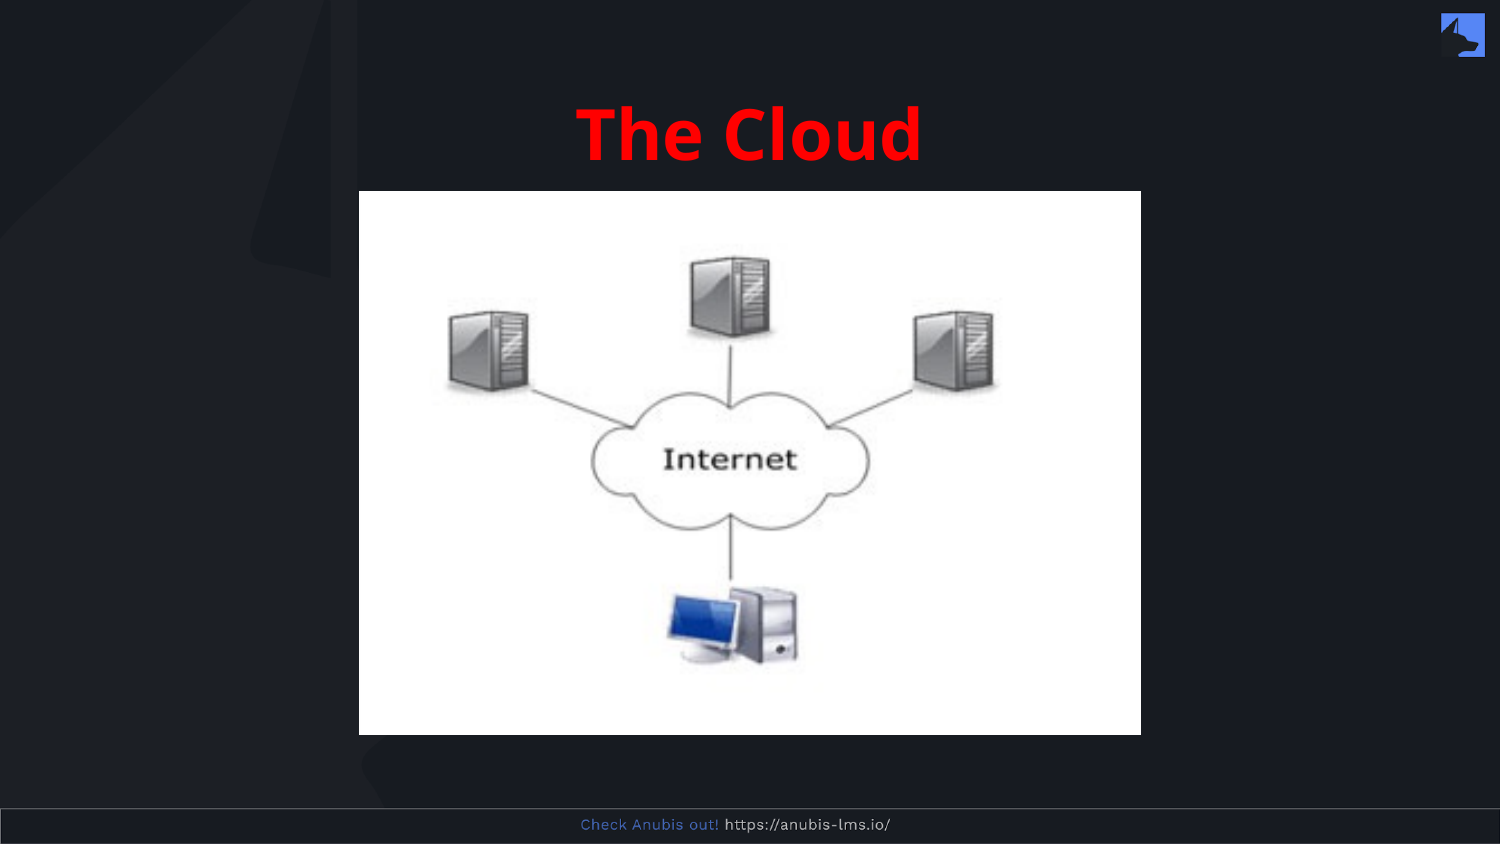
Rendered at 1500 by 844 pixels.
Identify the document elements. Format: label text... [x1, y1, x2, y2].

title The Cloud [109, 38, 1391, 226]
picture [0, 0, 1500, 844]
